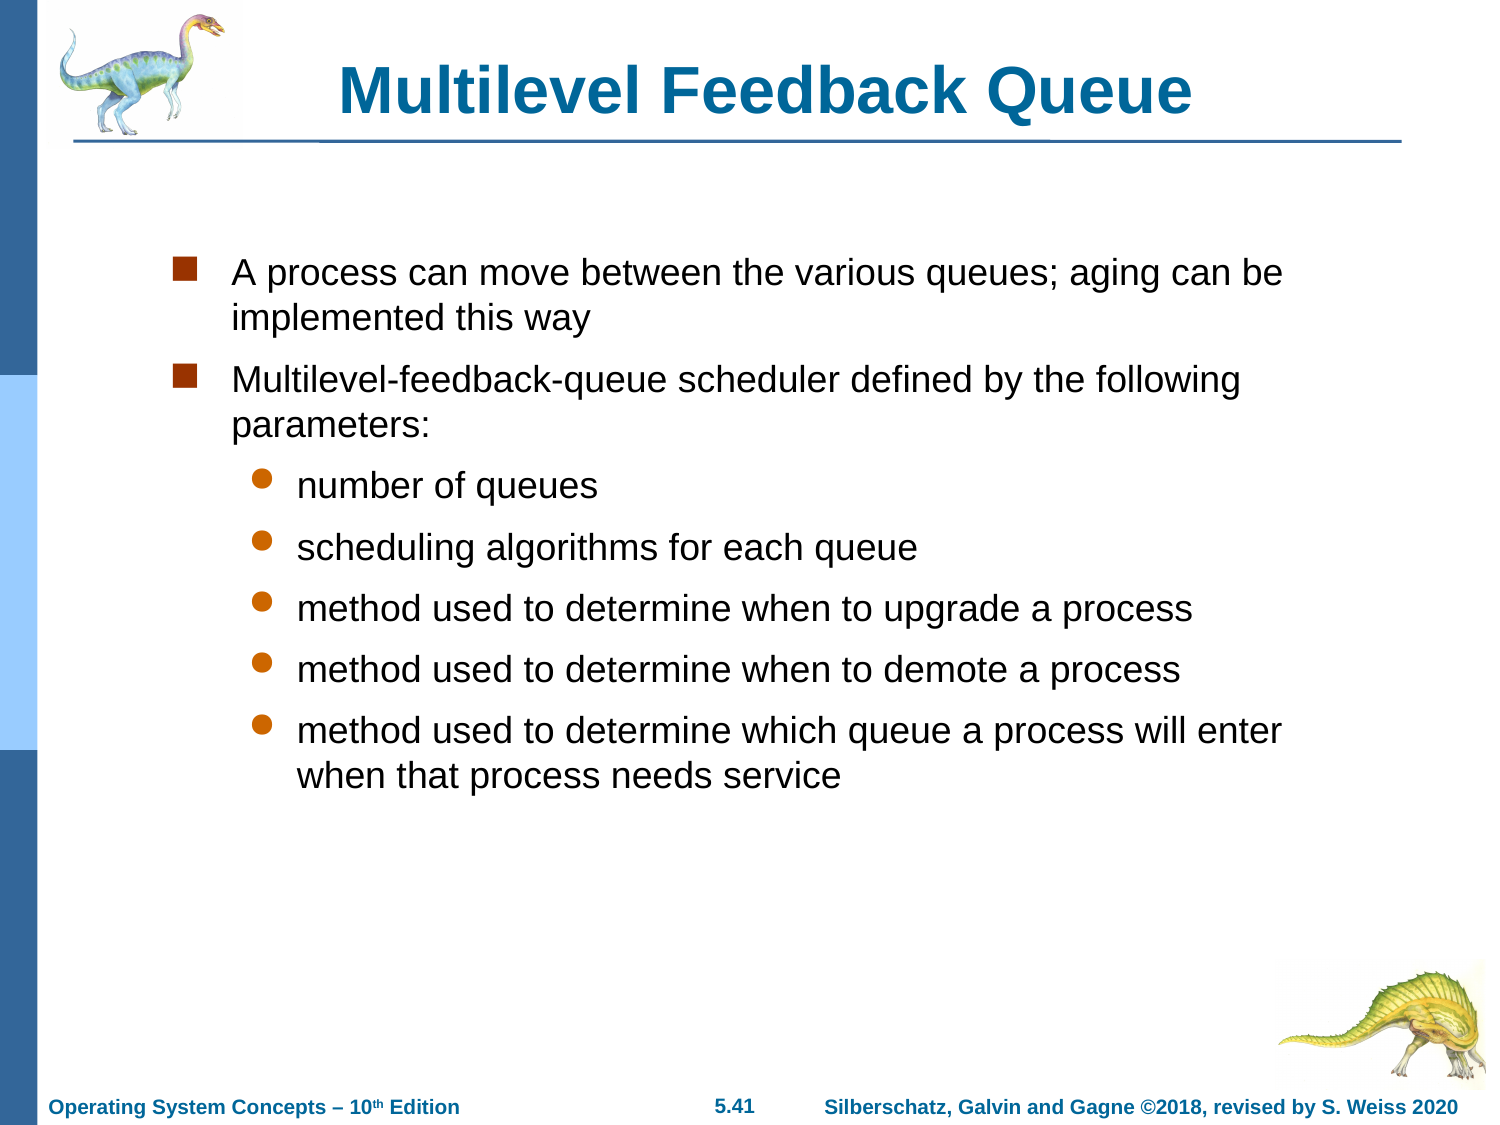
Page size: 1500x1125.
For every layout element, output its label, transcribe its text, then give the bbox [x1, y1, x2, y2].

picture [1141, 1099, 1149, 1104]
picture [1275, 959, 1486, 1090]
text_box A process can move between the various queues; aging can be implemented this way Multilevel-feedback-queue scheduler defined by the following parameters: number of queues scheduling algorithms for each queue method used to determine when to upgrade a process method used to determine when to demote a process method used to determine which queue a process will enter when that process needs service [160, 240, 1367, 977]
text_box Multilevel Feedback Queue [108, 39, 1426, 134]
picture [46, 0, 243, 149]
